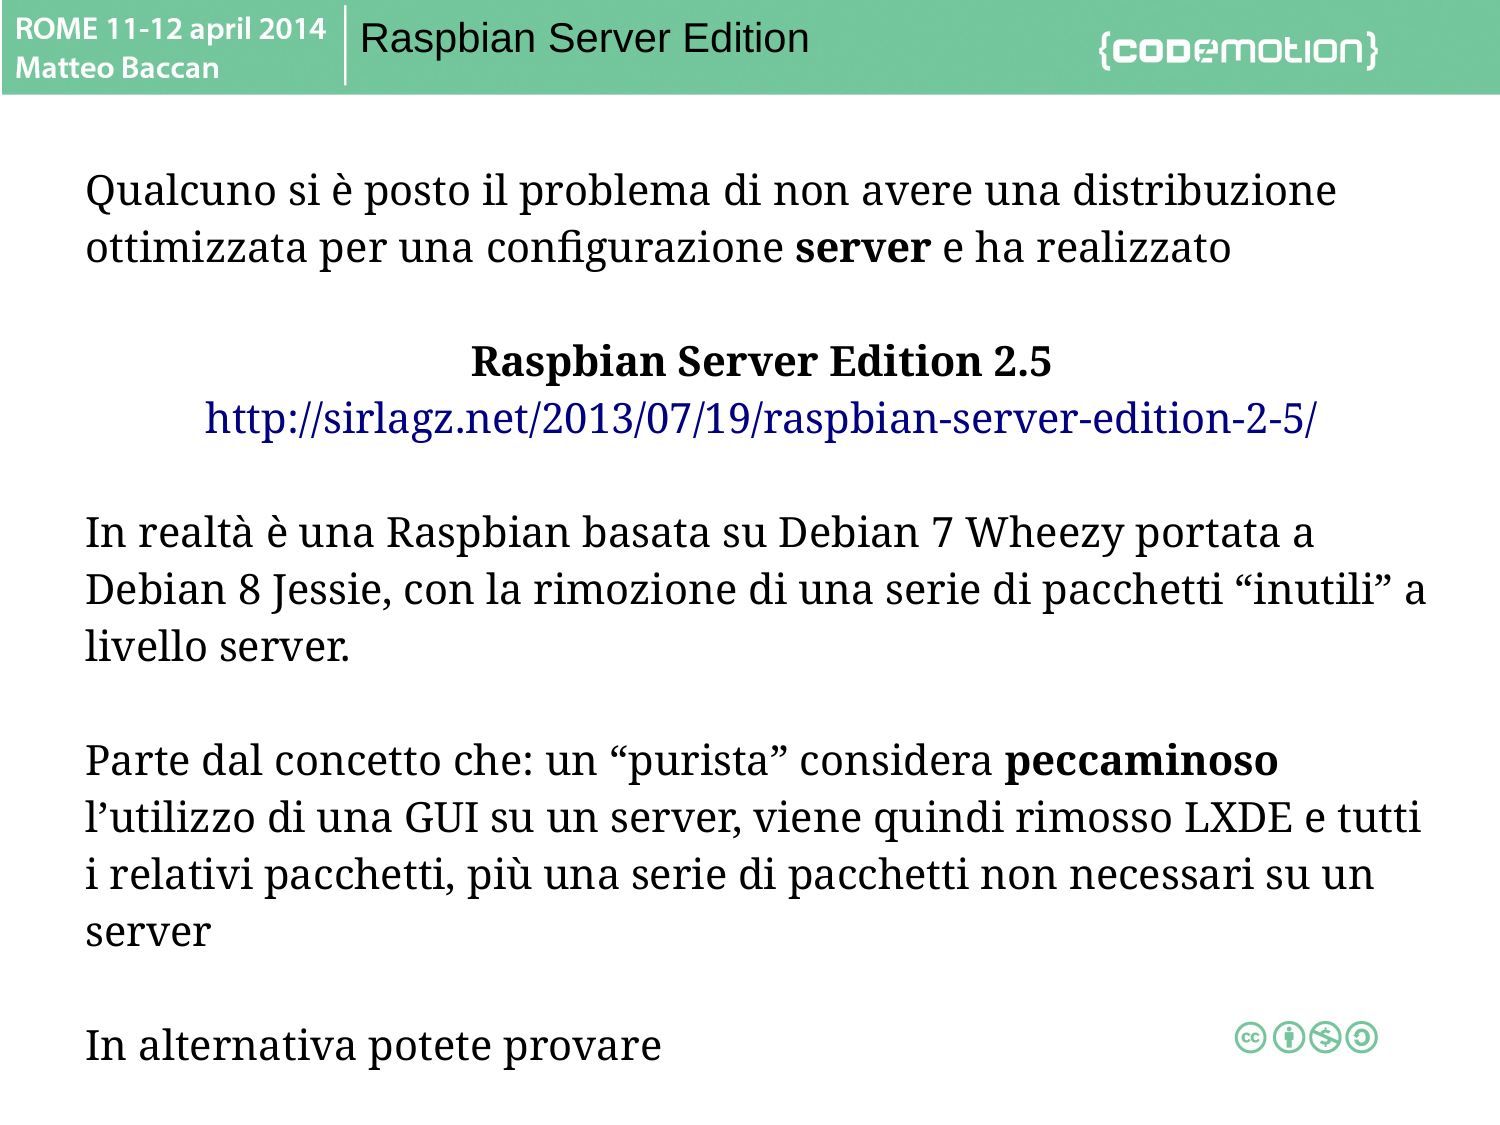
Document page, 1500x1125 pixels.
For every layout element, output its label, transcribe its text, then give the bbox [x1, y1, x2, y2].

text_box Qualcuno si è posto il problema di non avere una distribuzione ottimizzata per una configurazione server e ha realizzato Raspbian Server Edition 2.5 http://sirlagz.net/2013/07/19/raspbian-server-edition-2-5/ In realtà è una Raspbian basata su Debian 7 Wheezy portata a Debian 8 Jessie, con la rimozione di una serie di pacchetti “inutili” a livello server. Parte dal concetto che: un “purista” considera peccaminoso l’utilizzo di una GUI su un server, viene quindi rimosso LXDE e tutti i relativi pacchetti, più una serie di pacchetti non necessari su un server In alternativa potete provare Minimal Raspbian – Server and XFCE editions http://xecdesign.com/minimal-raspbian-server-xfce-editions/ [70, 153, 1453, 993]
list Raspbian Server Edition [345, 7, 1371, 83]
picture [2, 0, 1500, 1125]
